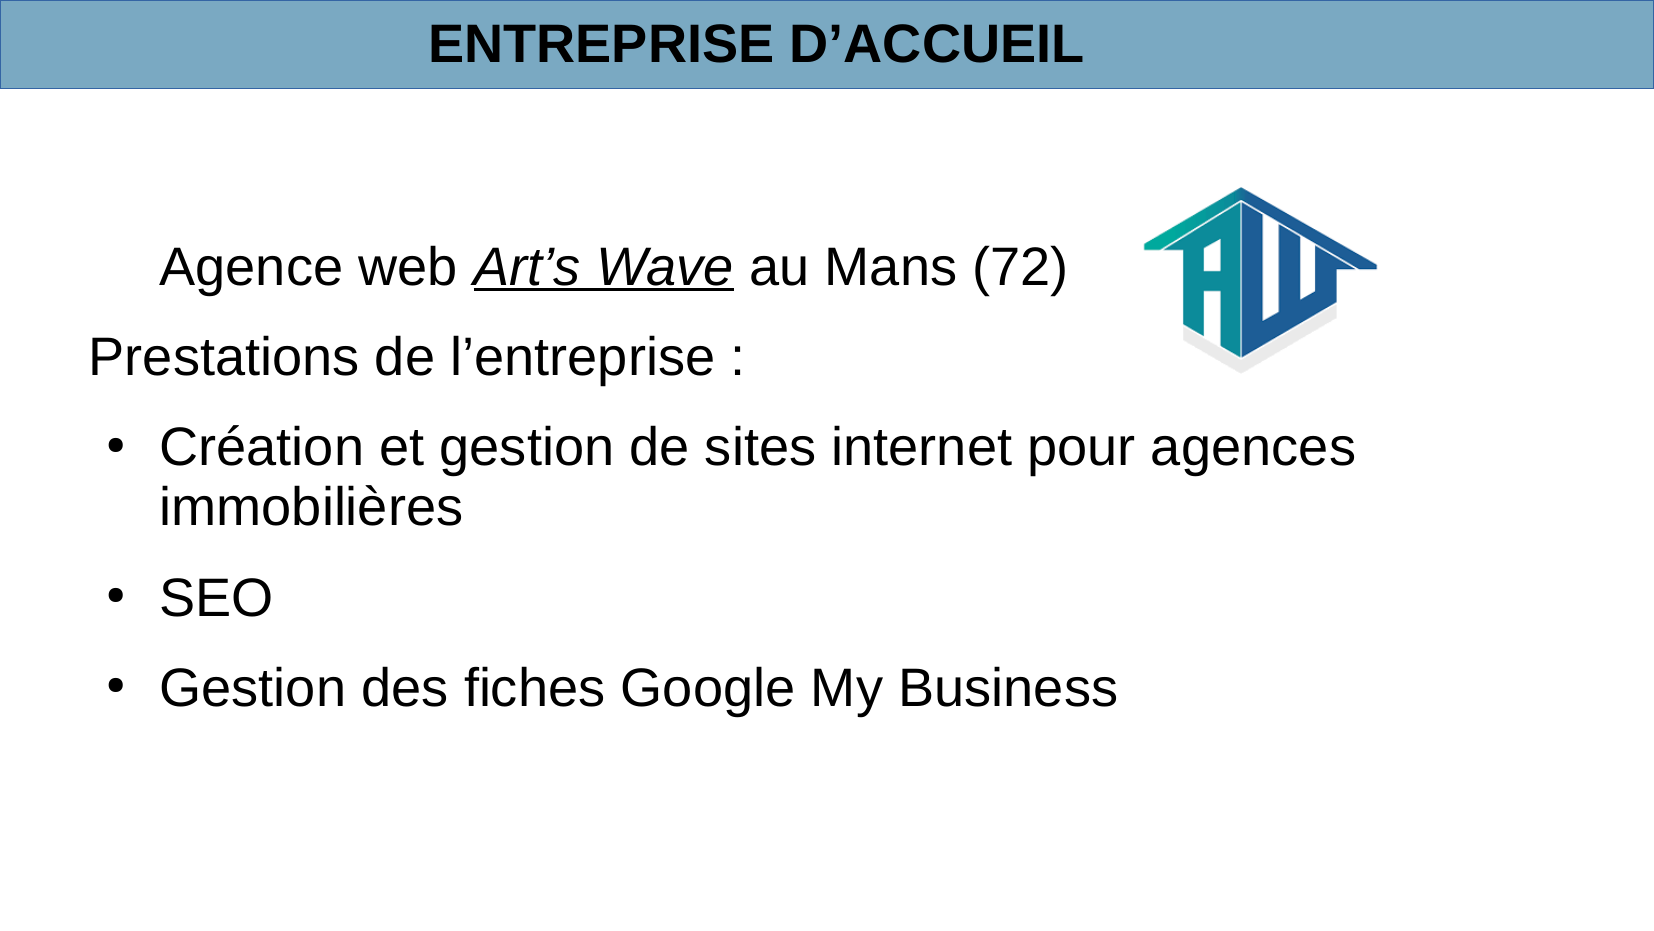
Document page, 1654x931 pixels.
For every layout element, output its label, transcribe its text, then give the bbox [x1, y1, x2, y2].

text_box ENTREPRISE D’ACCUEIL [413, 5, 1102, 82]
picture [1139, 159, 1382, 402]
list Agence web Art’s Wave au Mans (72) Prestations de l’entreprise : Création et gestion de sites internet pour agences immobilières SEO Gestion des fiches Google My Business [88, 236, 1577, 739]
text_box [0, 0, 1654, 89]
